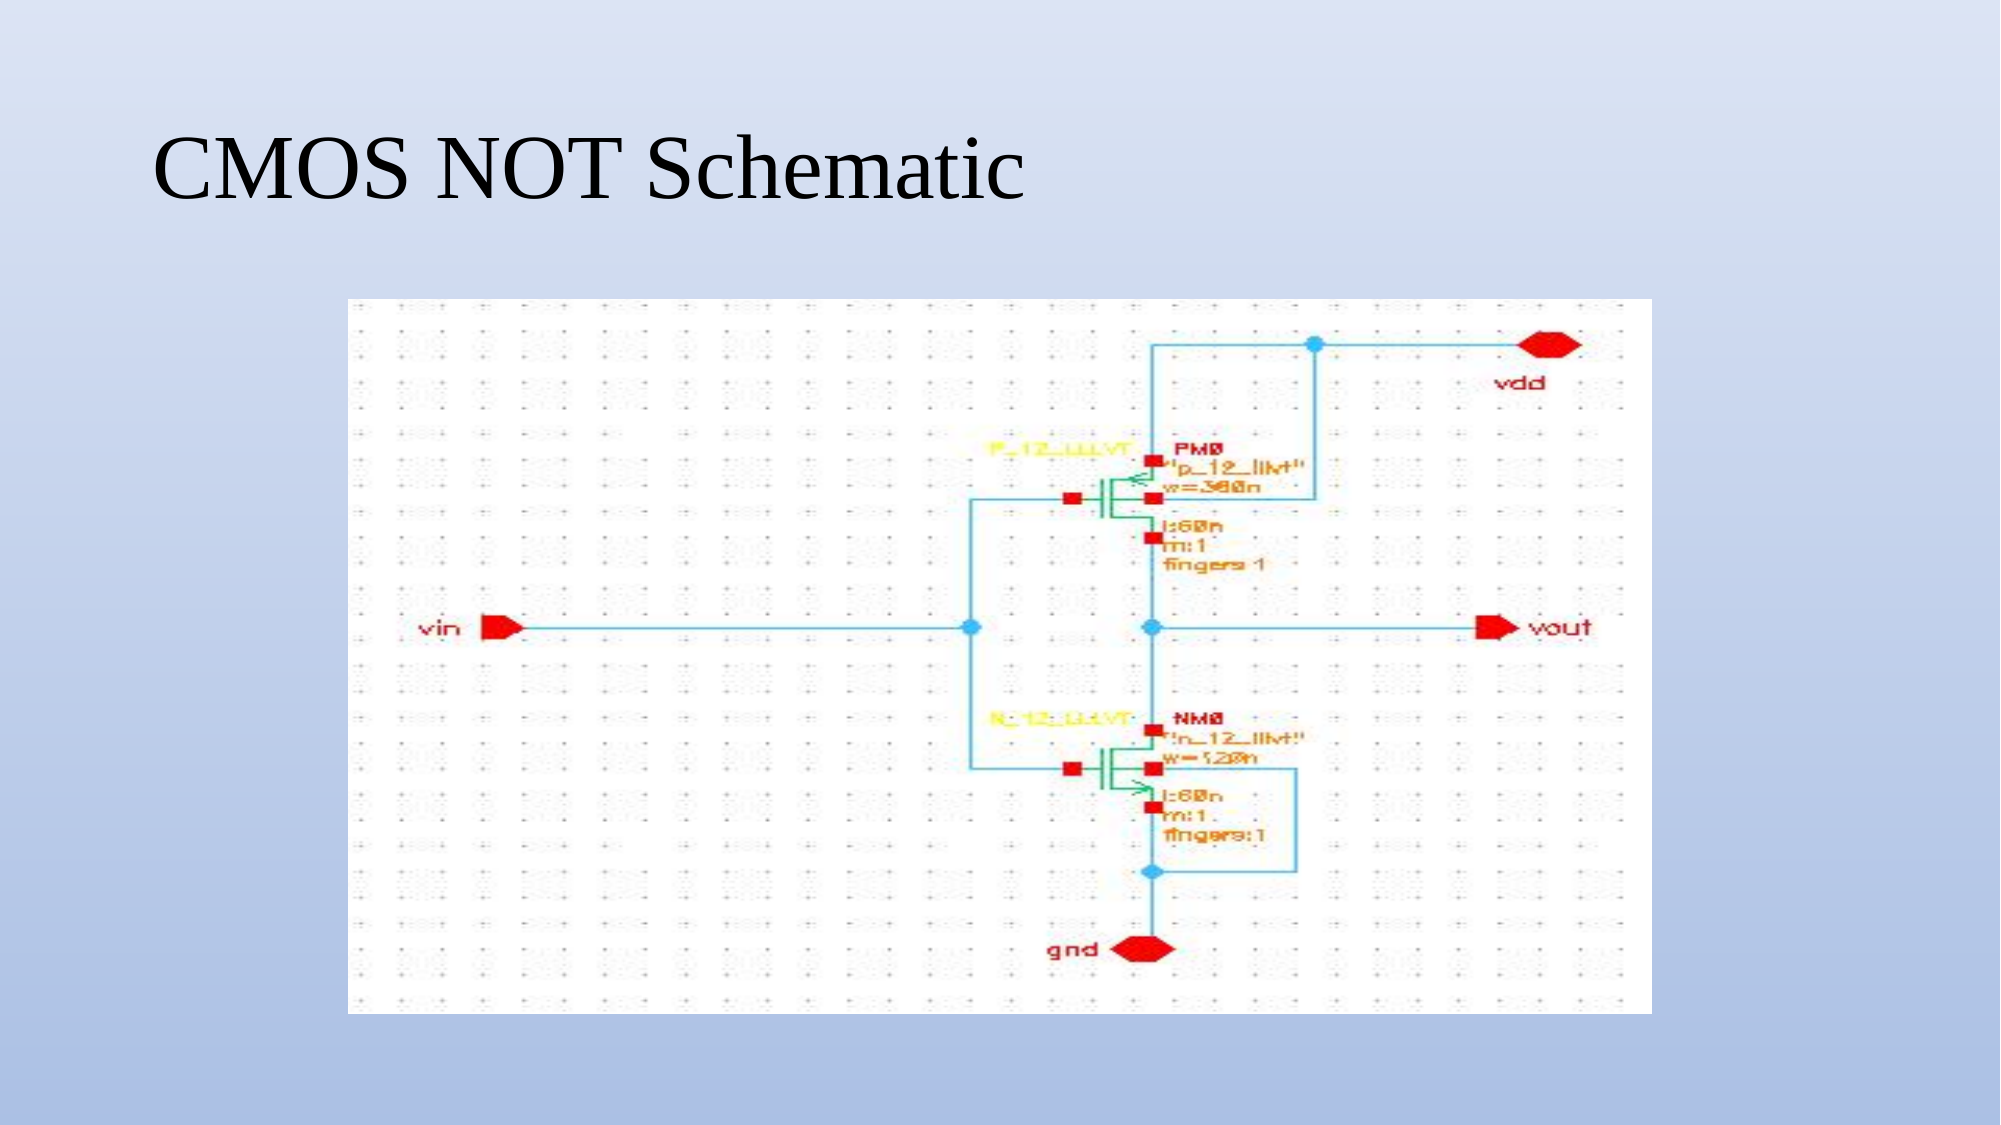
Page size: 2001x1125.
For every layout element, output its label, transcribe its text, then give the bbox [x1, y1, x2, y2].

title CMOS NOT Schematic [137, 59, 1863, 278]
picture [348, 299, 1652, 1014]
